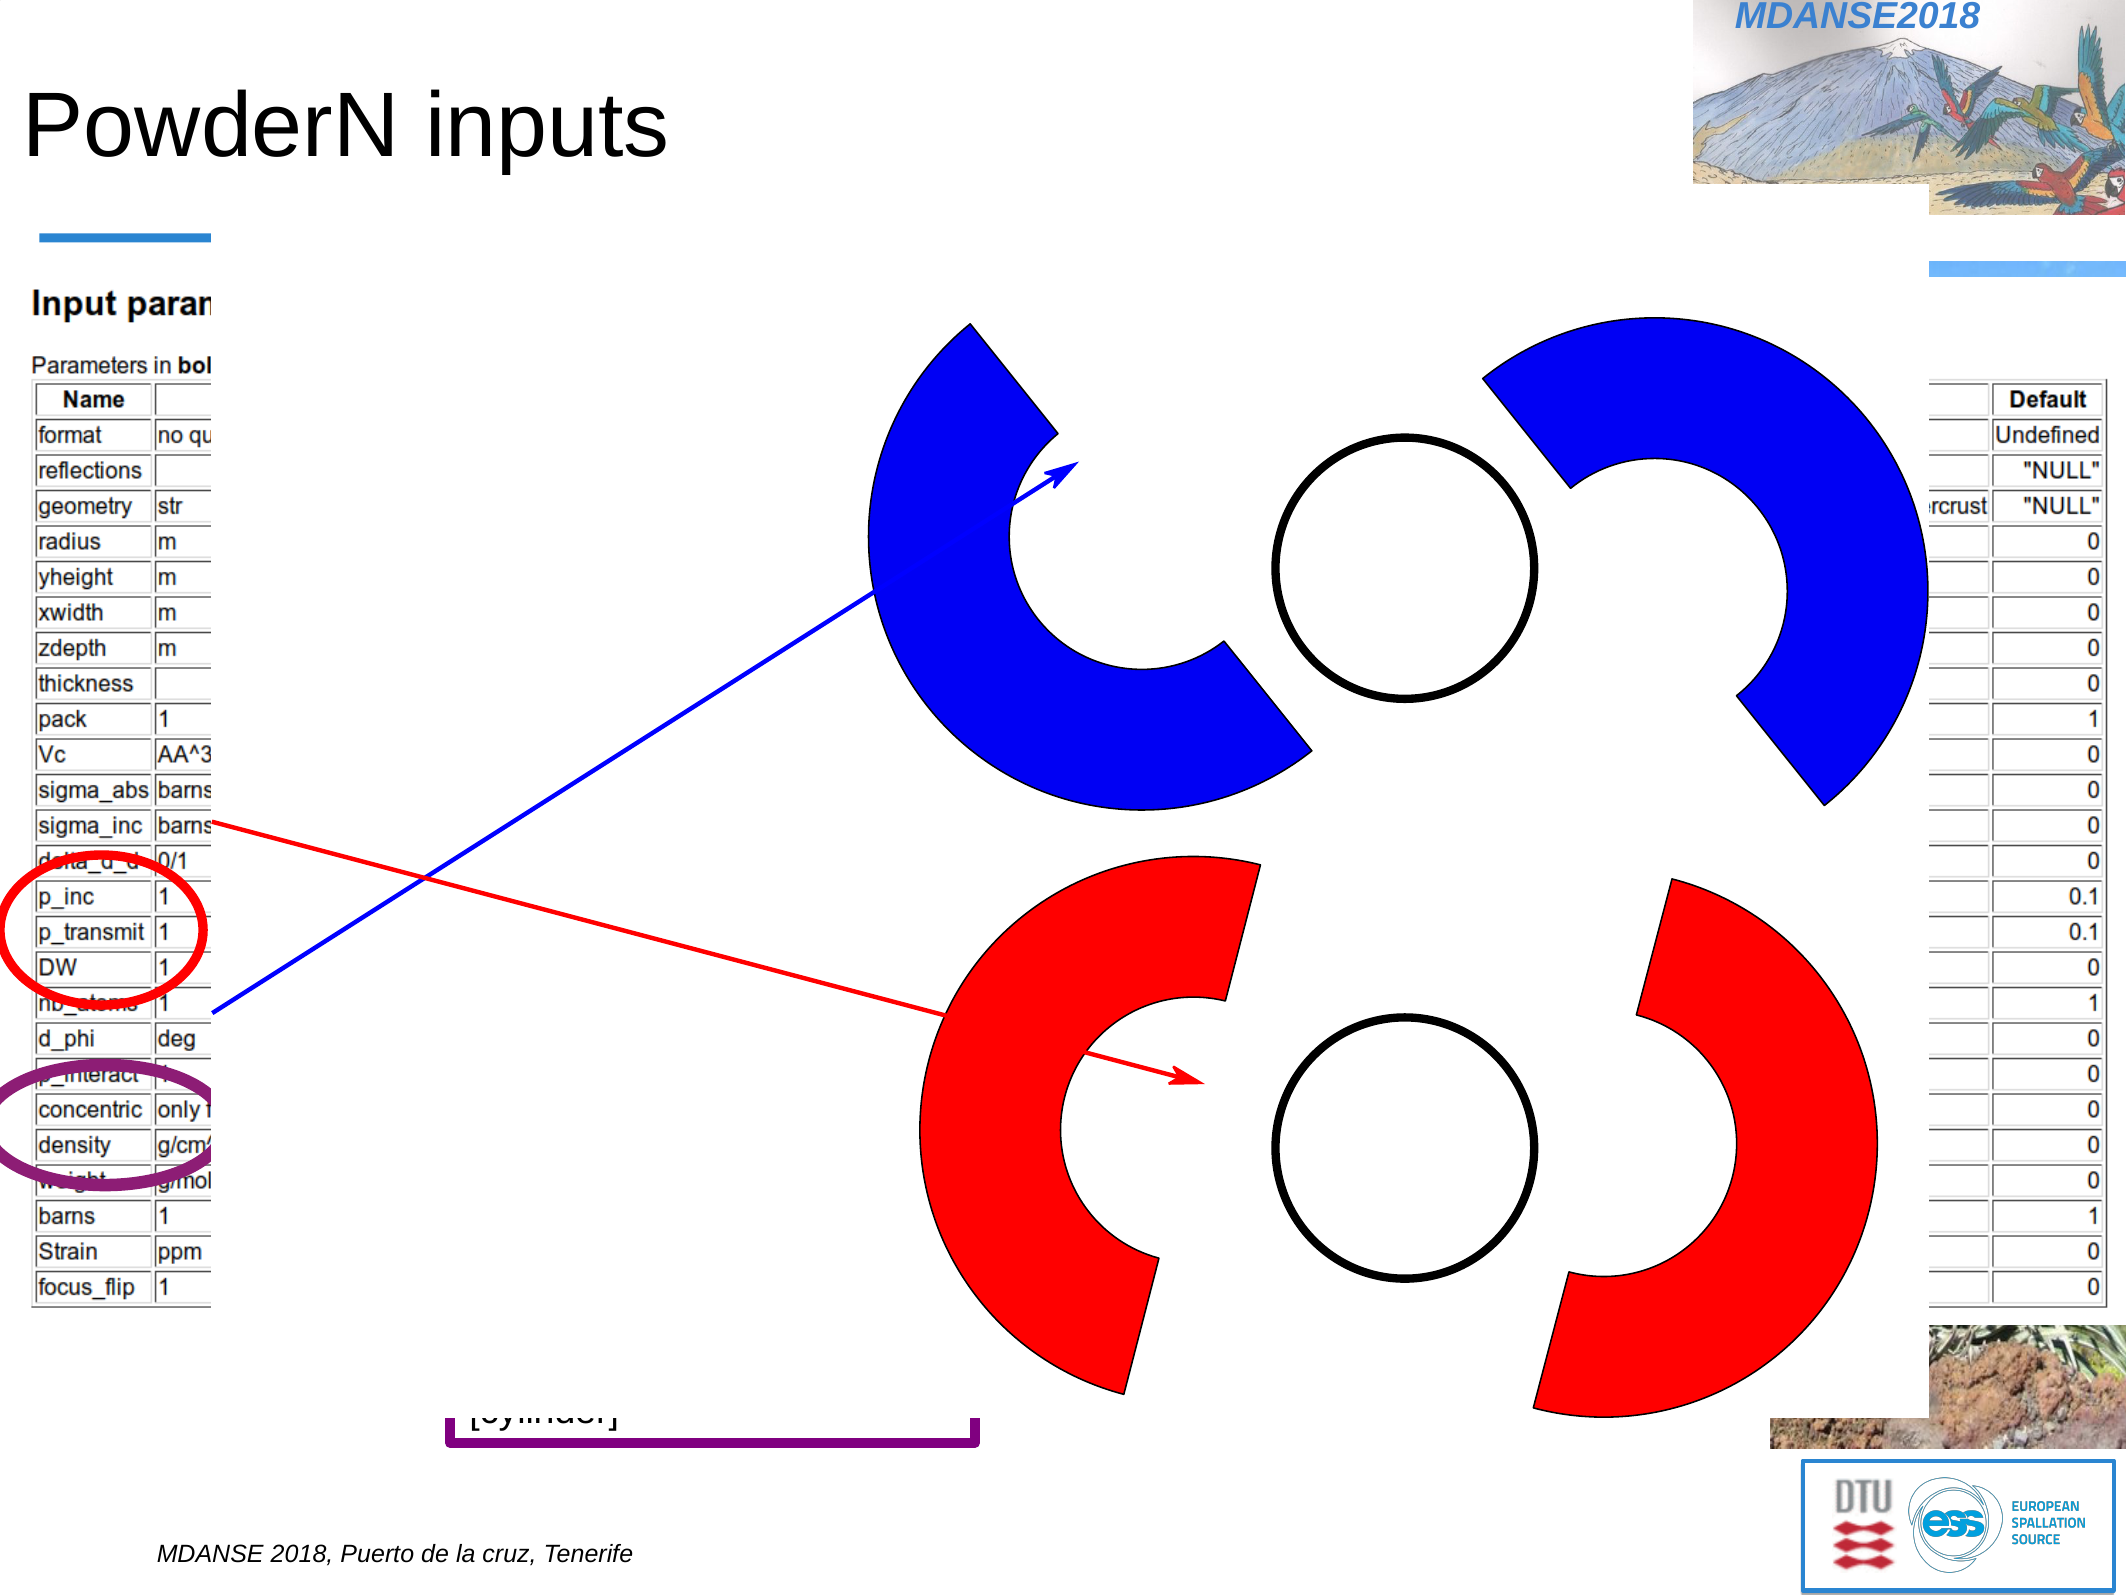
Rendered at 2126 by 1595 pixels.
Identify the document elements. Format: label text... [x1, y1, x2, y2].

text_box Concentric = Hollow Powder [cylinder] [450, 1418, 976, 1444]
picture [6, 860, 198, 1000]
title PowderN inputs [22, 40, 1938, 209]
picture [1832, 1477, 1897, 1573]
picture [1908, 1477, 2085, 1573]
picture [6, 0, 2126, 1449]
